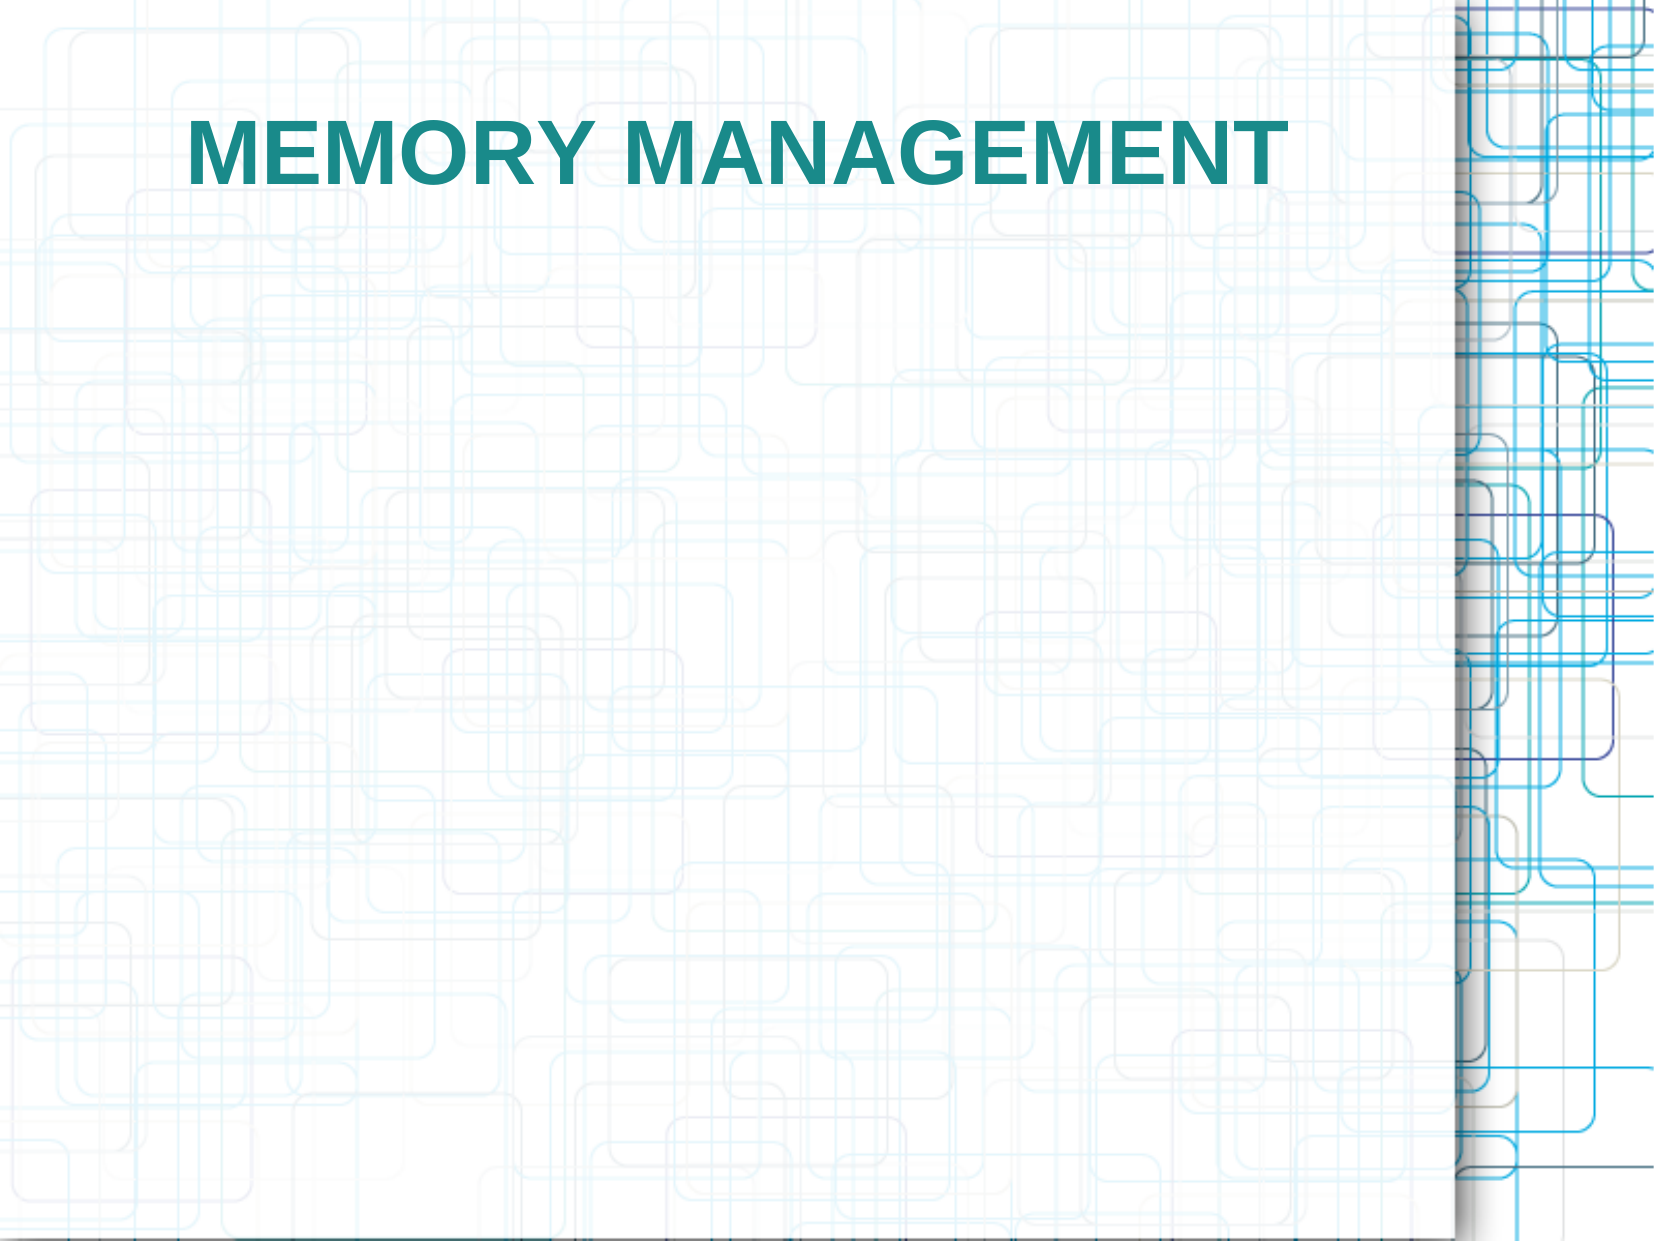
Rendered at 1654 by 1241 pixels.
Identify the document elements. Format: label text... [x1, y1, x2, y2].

picture [0, 0, 1654, 1241]
title MEMORY MANAGEMENT [59, 49, 1418, 257]
